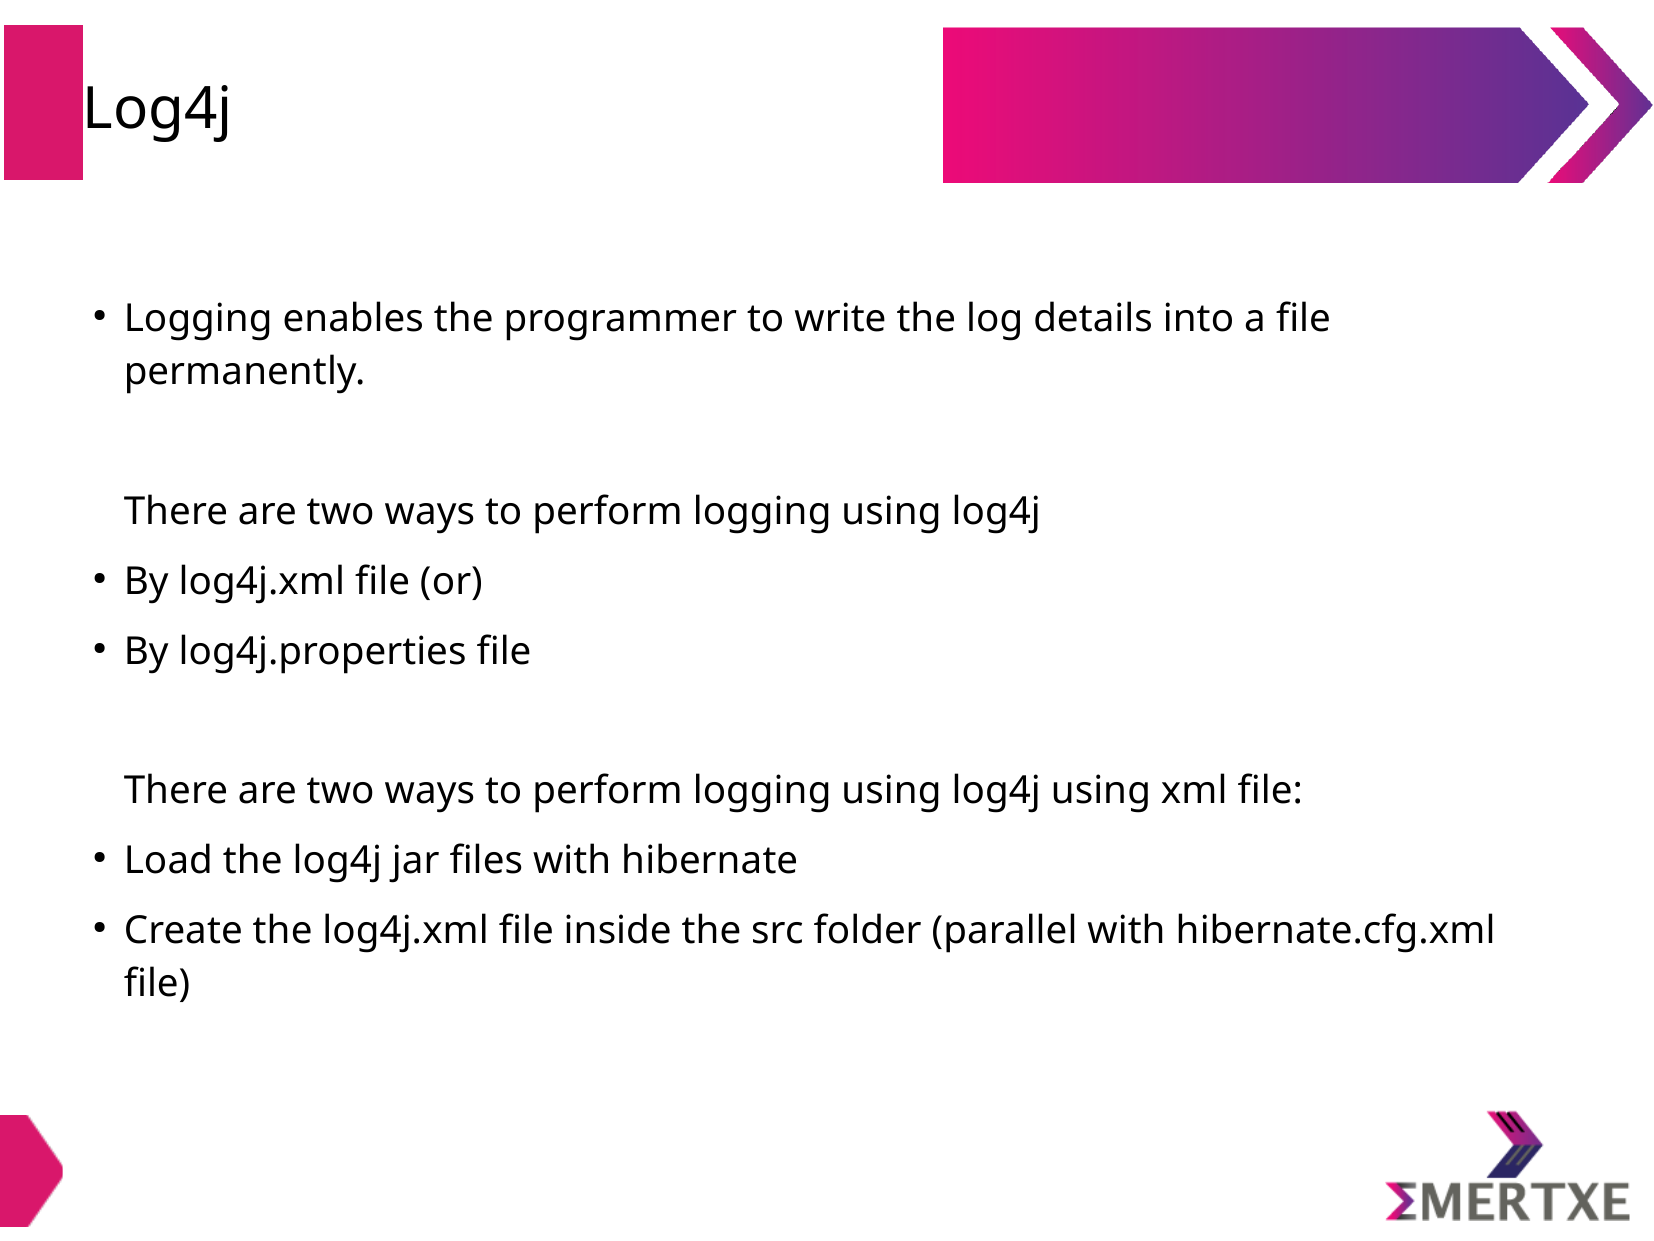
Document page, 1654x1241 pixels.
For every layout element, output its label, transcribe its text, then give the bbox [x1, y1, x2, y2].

list Logging enables the programmer to write the log details into a file permanently. There are two ways to perform logging using log4j By log4j.xml file (or) By log4j.properties file There are two ways to perform logging using log4j using xml file: Load the log4j jar files with hibernate Create the log4j.xml file inside the src folder (parallel with hibernate.cfg.xml file) [82, 290, 1571, 1010]
picture [1385, 1107, 1631, 1221]
title Log4j [82, 2, 1571, 210]
picture [1571, 27, 1653, 183]
